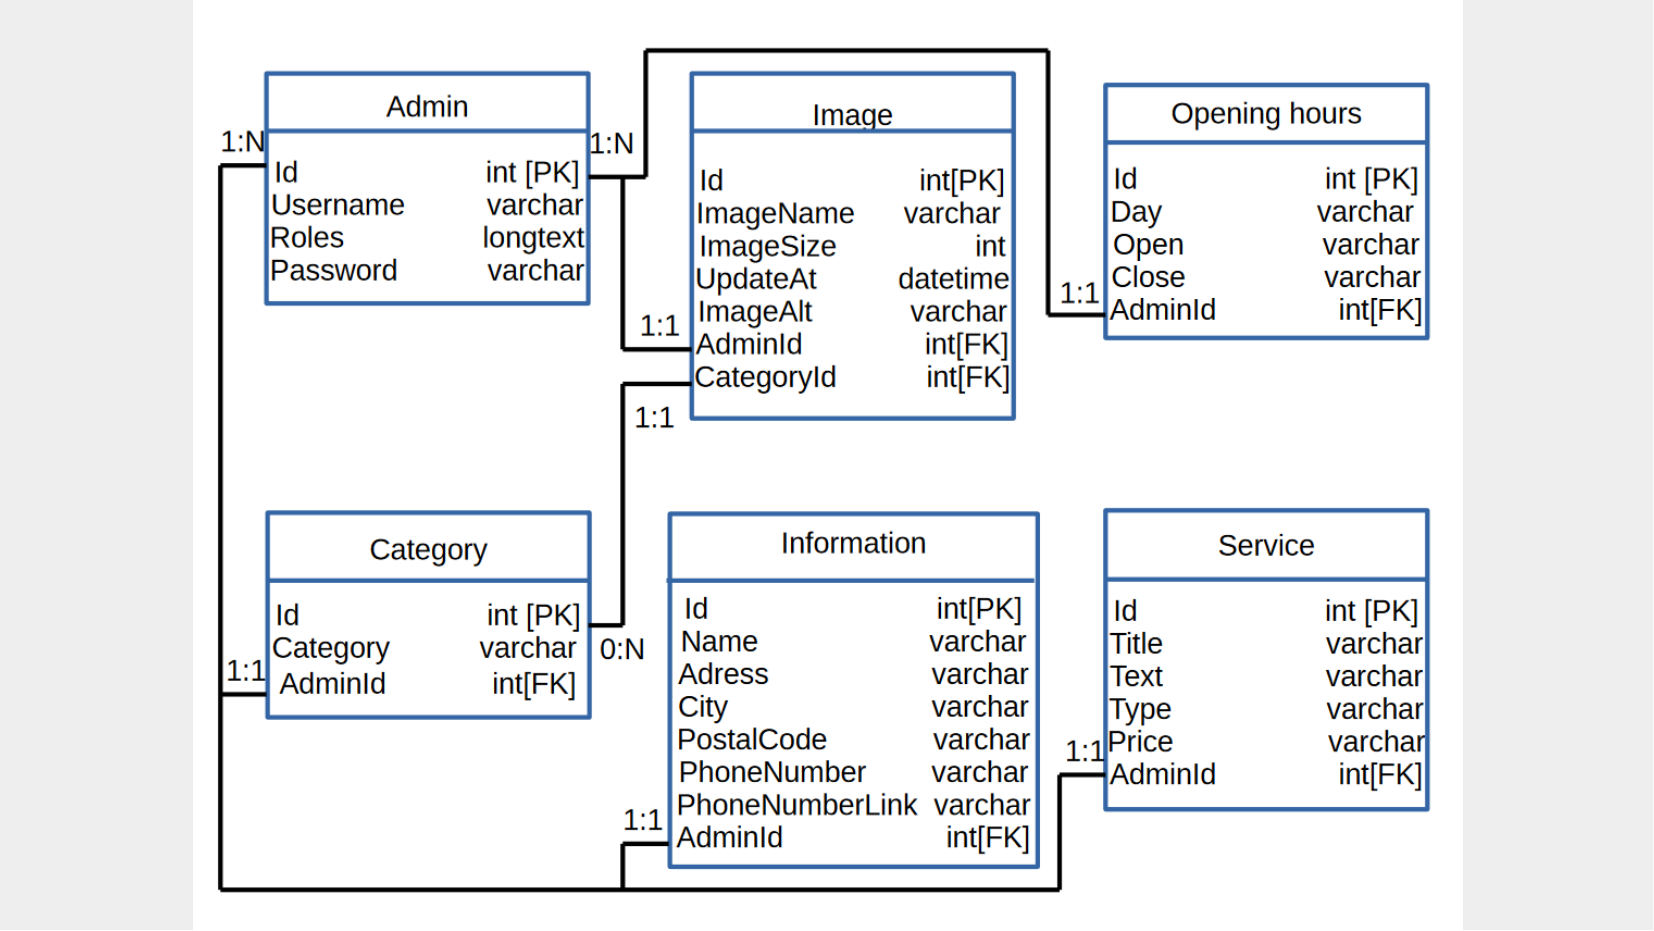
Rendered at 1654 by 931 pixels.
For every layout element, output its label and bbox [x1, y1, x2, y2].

picture [193, 0, 1463, 931]
